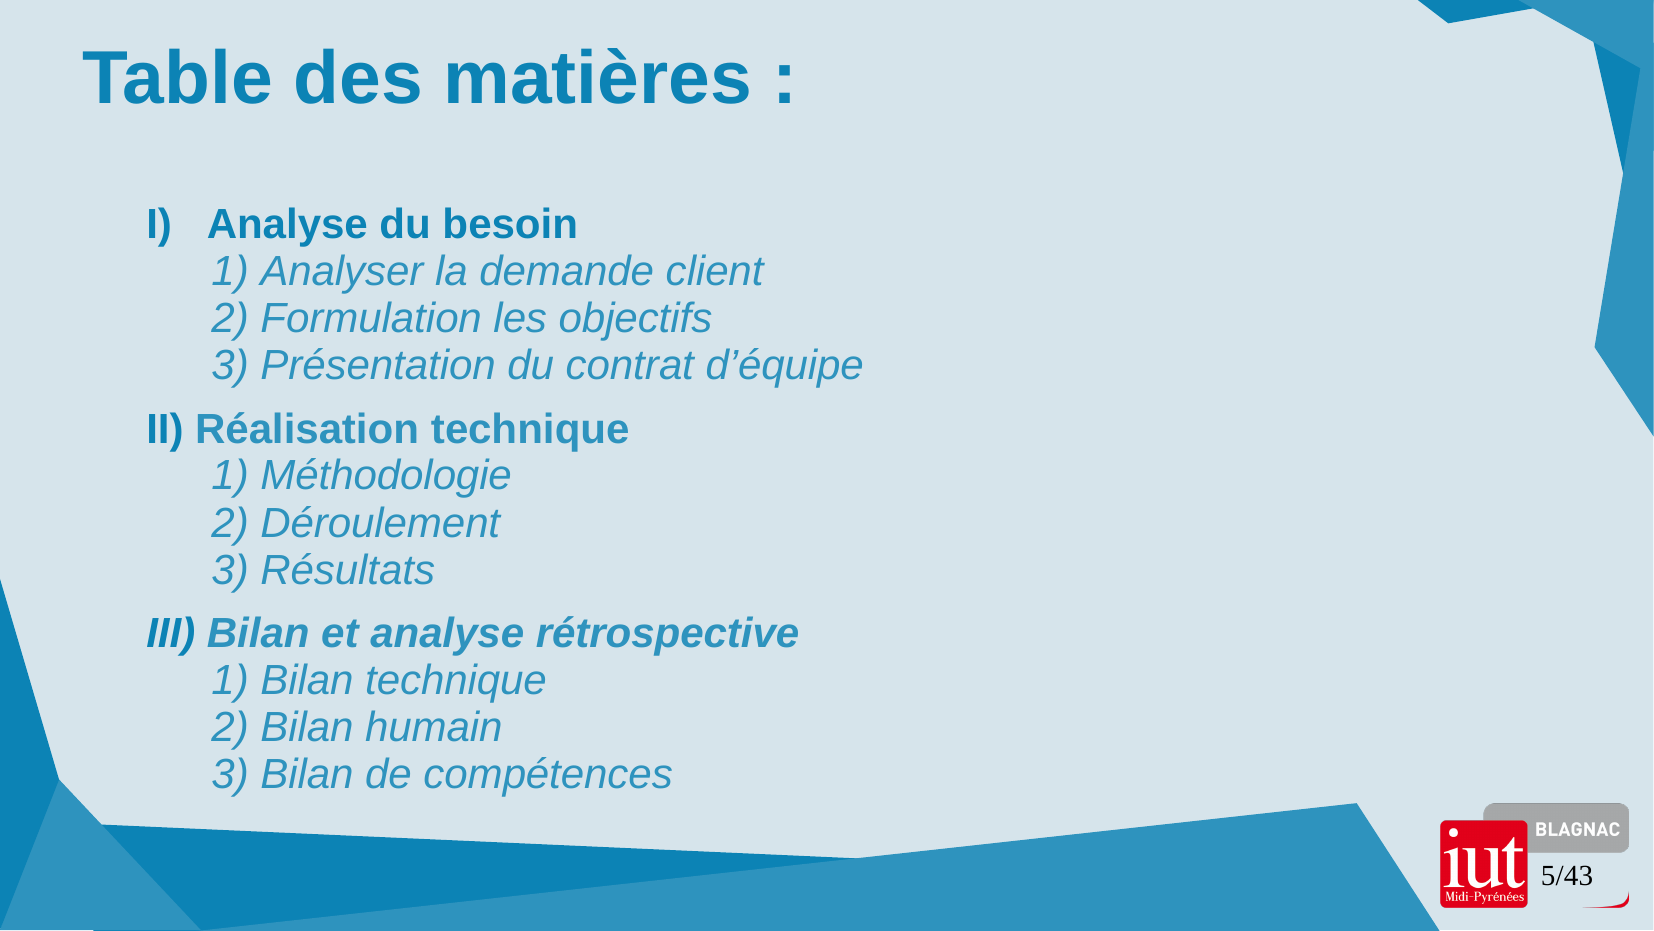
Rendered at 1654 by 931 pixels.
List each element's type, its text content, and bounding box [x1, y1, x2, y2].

list Analyse du besoin Analyser la demande client Formulation les objectifs Présentation du contrat d’équipe Réalisation technique Méthodologie Déroulement Résultats Bilan et analyse rétrospective Bilan technique Bilan humain Bilan de compétences [129, 200, 1111, 804]
picture [1440, 803, 1629, 908]
title Table des matières : [82, 35, 1571, 139]
